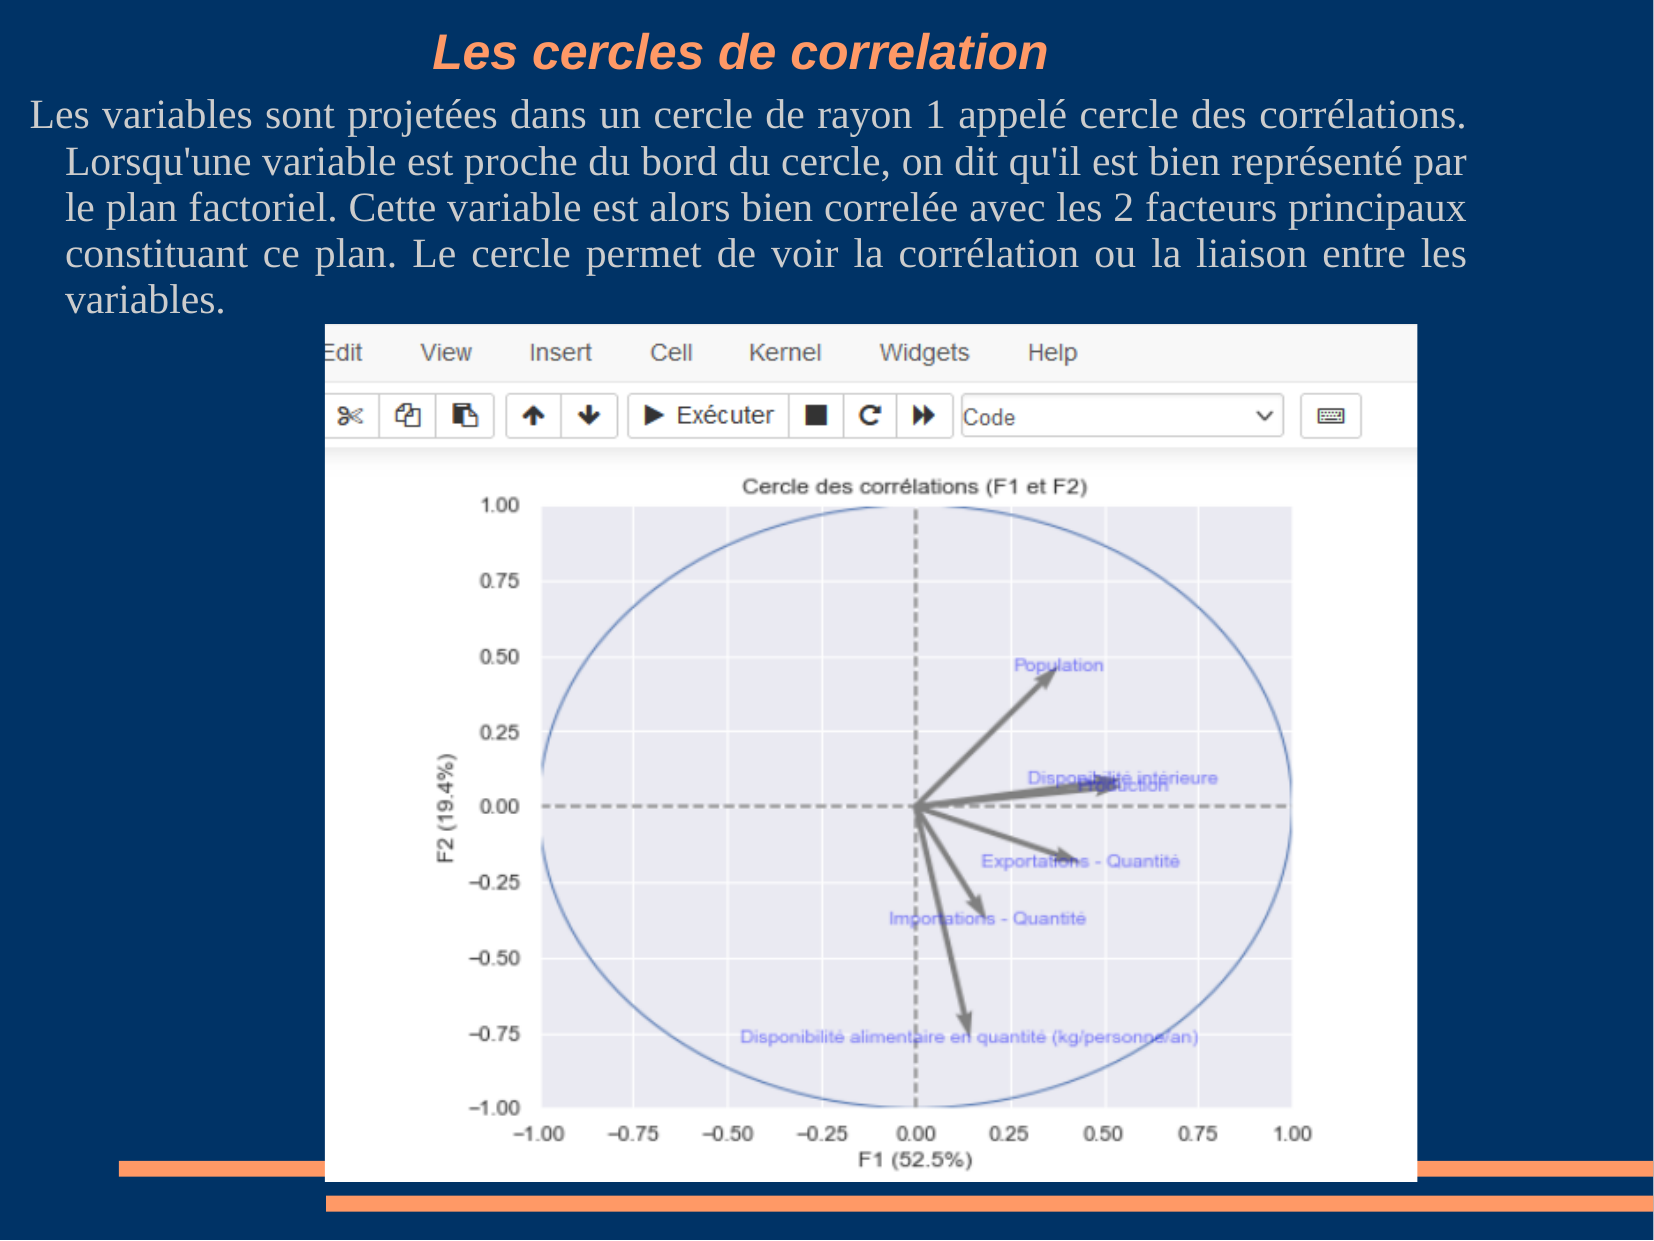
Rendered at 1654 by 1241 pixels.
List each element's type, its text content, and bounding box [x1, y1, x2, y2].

subtitle Les variables sont projetées dans un cercle de rayon 1 appelé cercle des corrélations. Lorsqu'une variable est proche du bord du cercle, on dit qu'il est bien représenté par le plan factoriel. Cette variable est alors bien correlée avec les 2 facteurs principaux constituant ce plan. Le cercle permet de voir la corrélation ou la liaison entre les variables. [29, 89, 1469, 325]
picture [324, 324, 1418, 1182]
title Les cercles de correlation [34, 16, 1447, 89]
